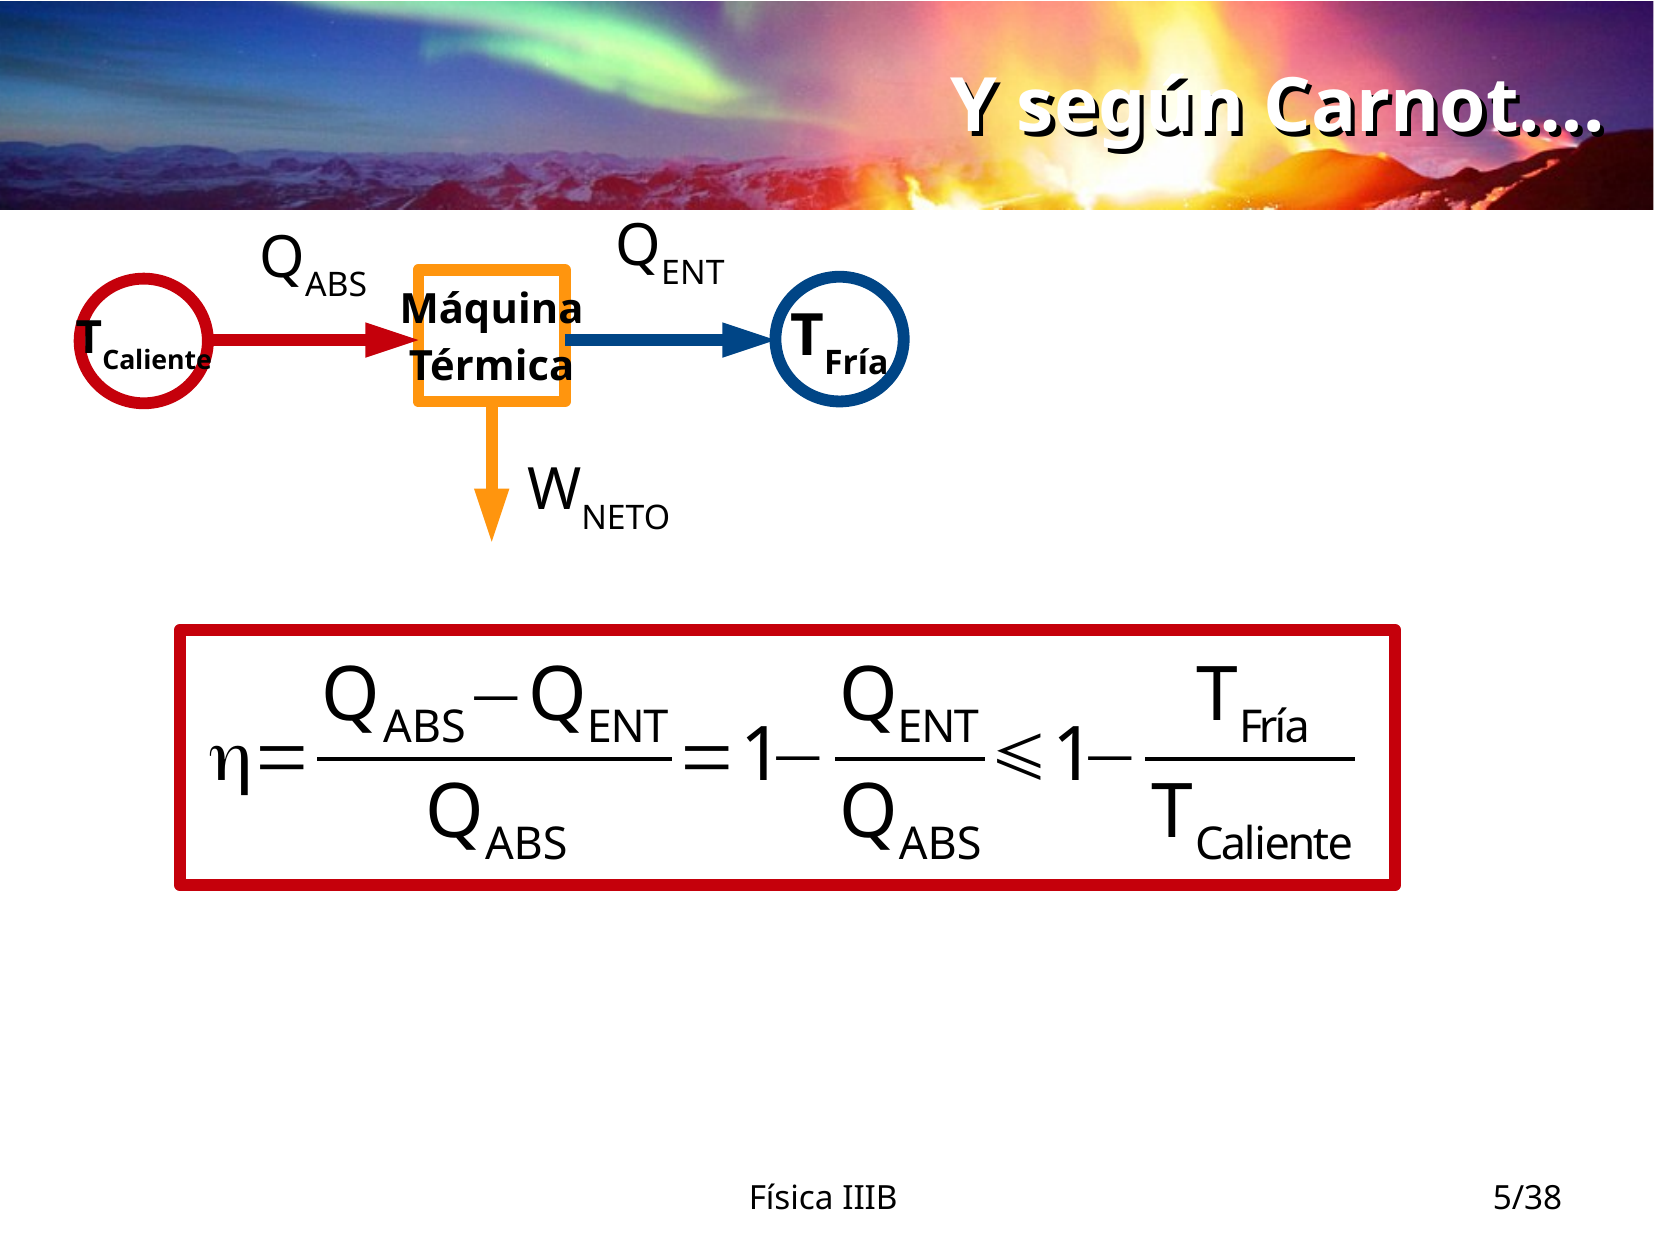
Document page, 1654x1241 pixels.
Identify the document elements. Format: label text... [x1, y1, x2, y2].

text_box TCaliente [79, 278, 208, 404]
text_box Máquina Térmica [418, 269, 565, 402]
picture [0, 1, 1654, 210]
text_box WNETO [508, 440, 689, 572]
text_box TFría [775, 276, 904, 402]
chart [199, 648, 1366, 871]
title Y según Carnot…. [45, 15, 1606, 191]
